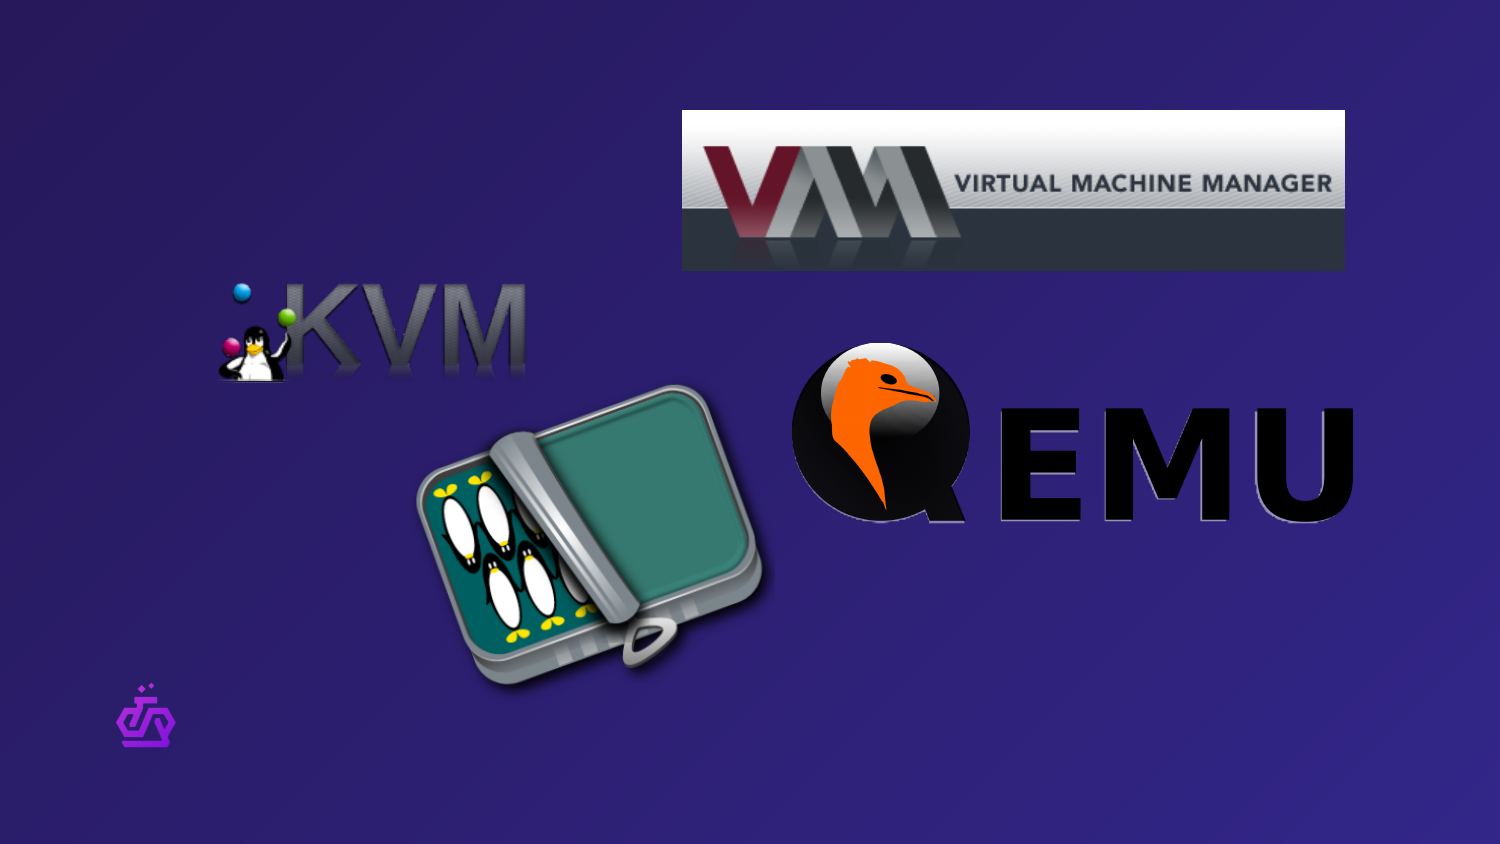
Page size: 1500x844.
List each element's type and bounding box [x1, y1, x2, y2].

picture [682, 110, 1345, 271]
picture [96, 661, 188, 773]
picture [218, 283, 775, 720]
picture [792, 343, 1353, 522]
